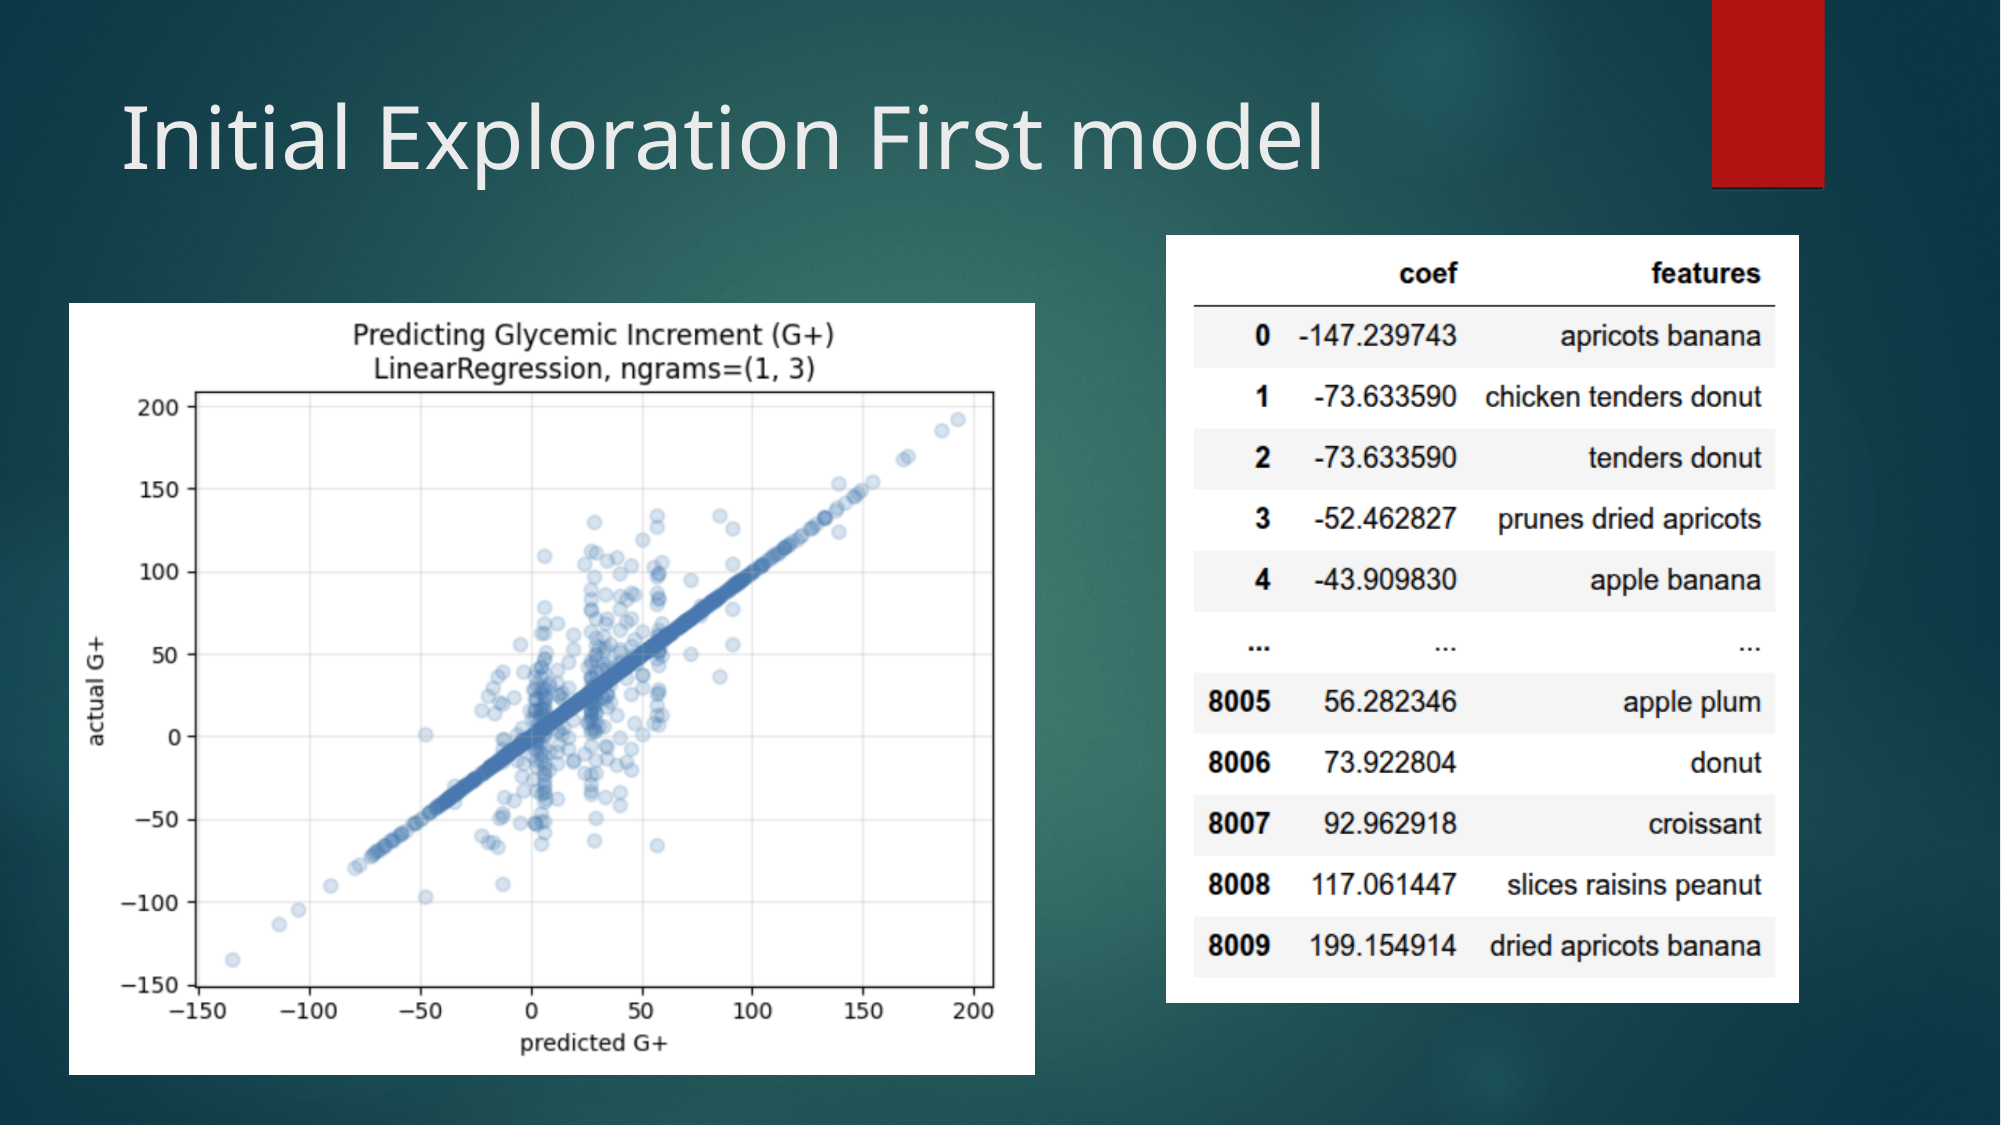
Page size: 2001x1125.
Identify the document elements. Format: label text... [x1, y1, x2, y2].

title Initial Exploration First model [106, 74, 1649, 304]
picture [0, 0, 2001, 1125]
